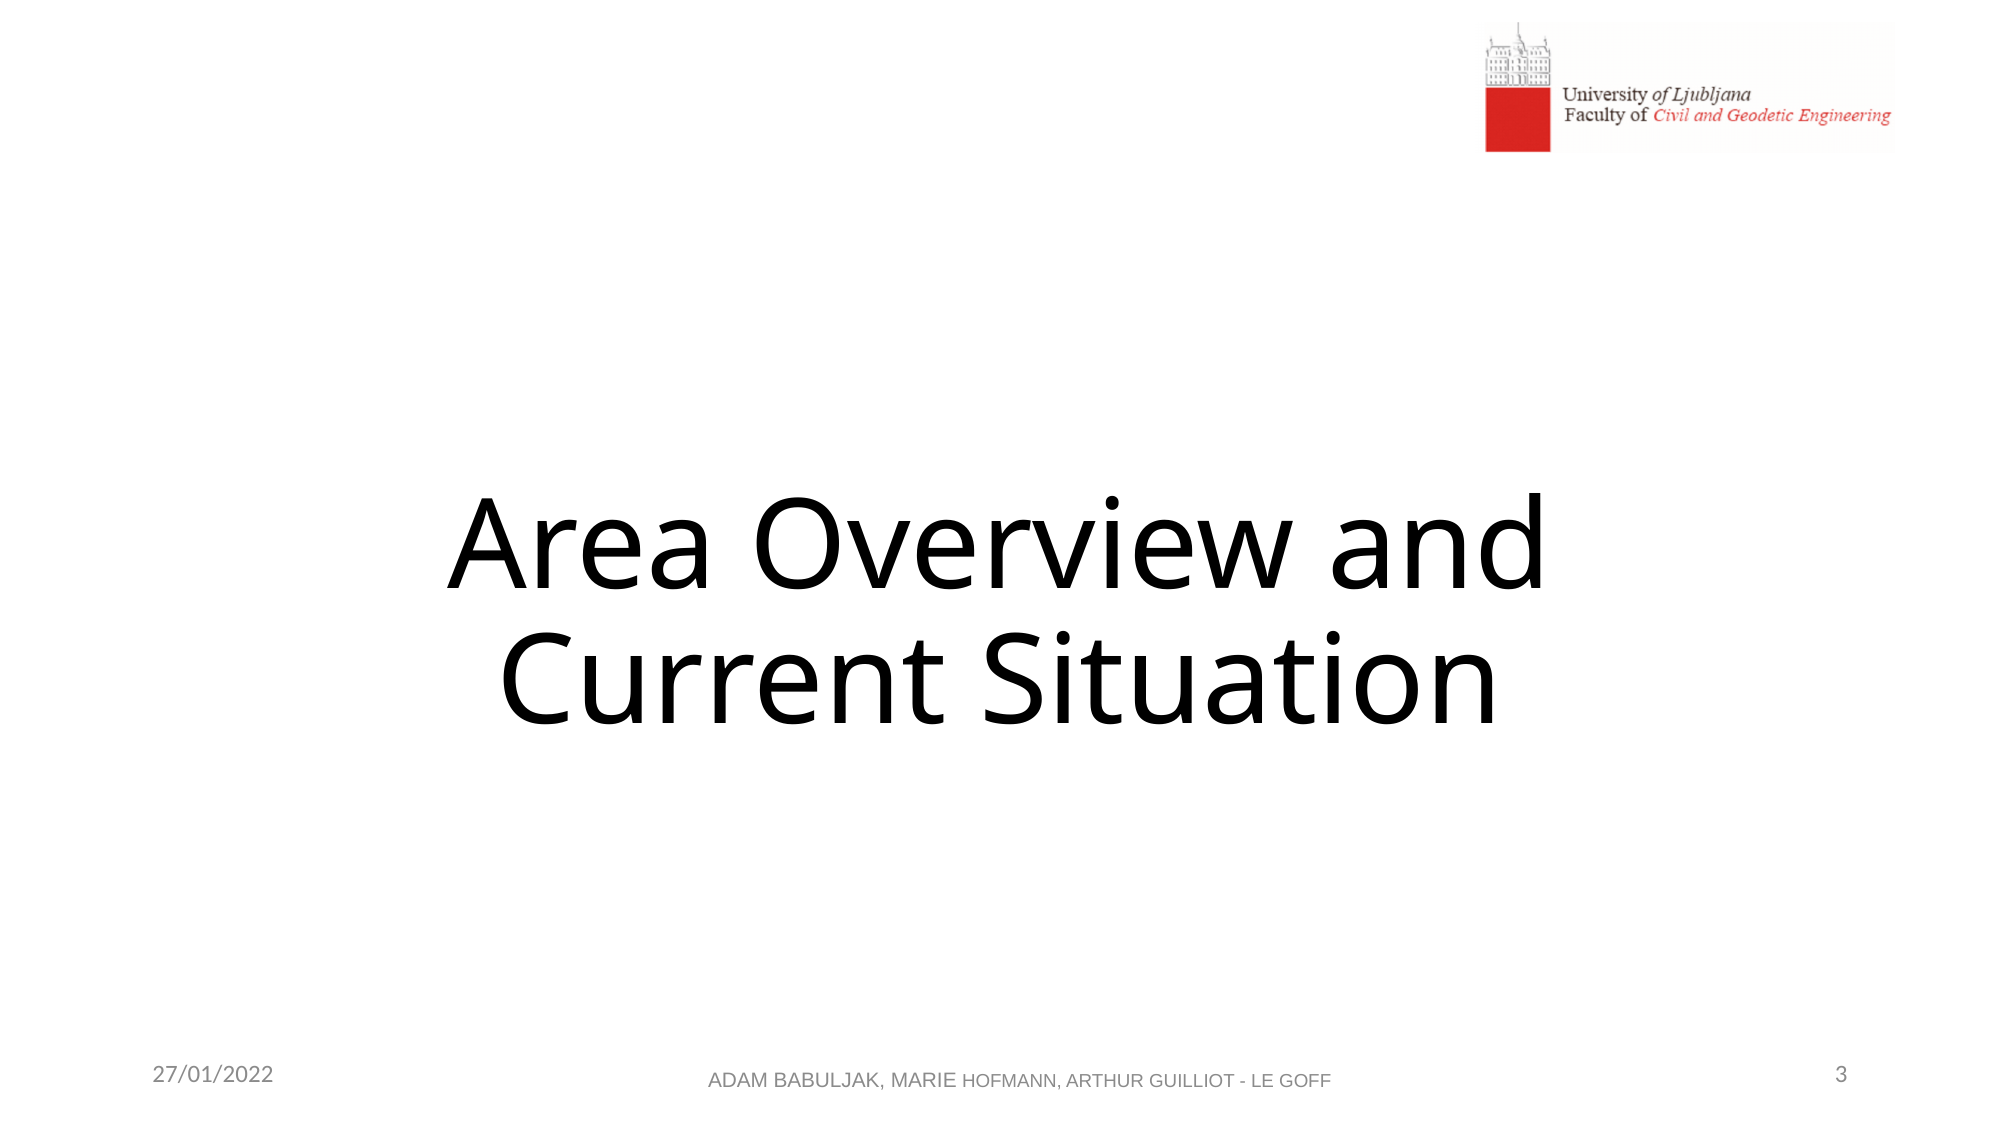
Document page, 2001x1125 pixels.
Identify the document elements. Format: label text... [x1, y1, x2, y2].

slide_number 2 [1412, 1042, 1863, 1103]
slide_number 27/01/2022 [137, 1042, 588, 1103]
picture [1475, 22, 1895, 153]
title Area Overview and Current Situation [249, 366, 1750, 759]
footer ADAM BABULJAK, MARIE HOFMANN, ARTHUR GUILLIOT - LE GOFF [627, 1042, 1367, 1103]
